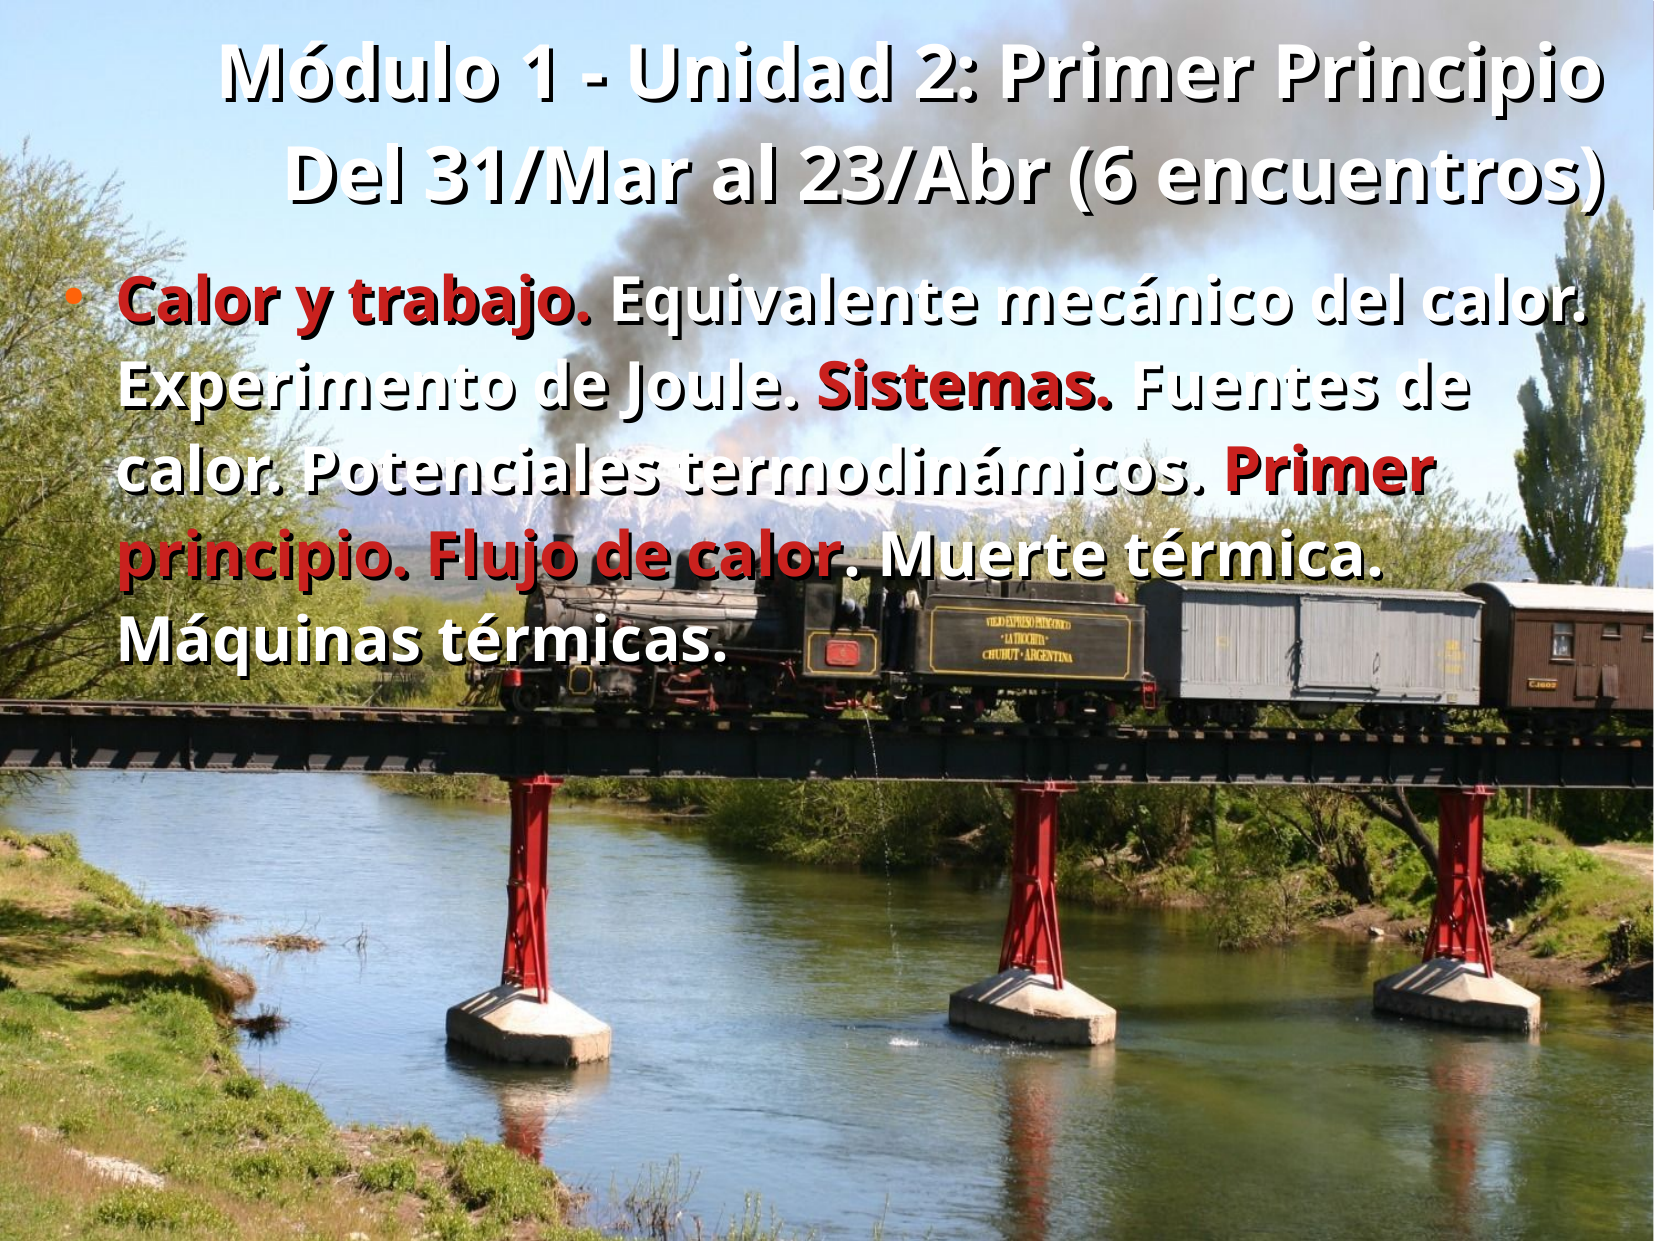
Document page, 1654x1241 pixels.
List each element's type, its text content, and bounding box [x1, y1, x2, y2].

picture [0, 0, 1654, 1241]
list Calor y trabajo. Equivalente mecánico del calor. Experimento de Joule. Sistemas. Fuentes de calor. Potenciales termodinámicos. Primer principio. Flujo de calor. Muerte térmica. Máquinas térmicas. [45, 255, 1606, 1156]
title Módulo 1 - Unidad 2: Primer Principio Del 31/Mar al 23/Abr (6 encuentros) [45, 0, 1606, 252]
